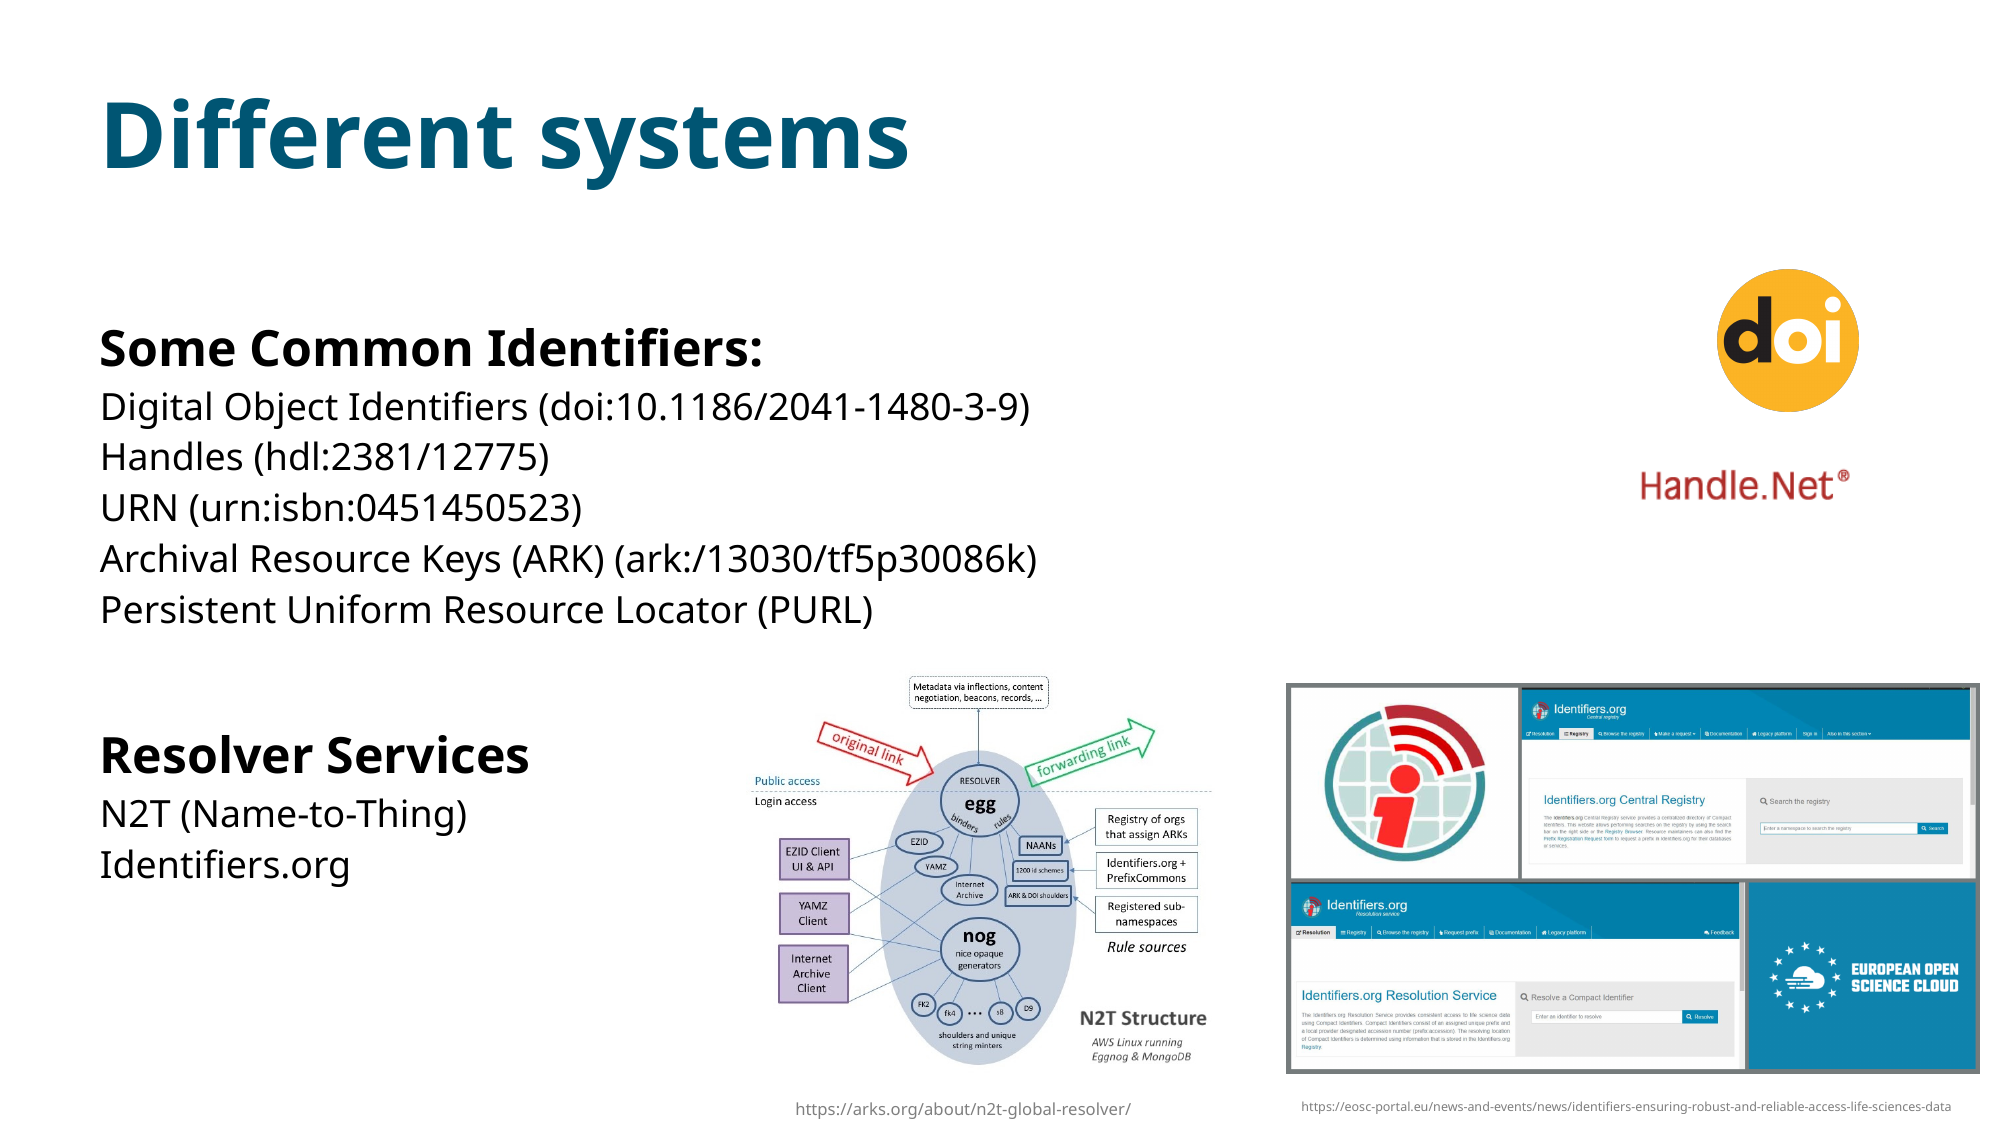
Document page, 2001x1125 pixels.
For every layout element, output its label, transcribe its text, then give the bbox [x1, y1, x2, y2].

picture [1628, 458, 1948, 506]
picture [1286, 683, 1980, 1074]
list Some Common Identifiers: Digital Object Identifiers (doi:10.1186/2041-1480-3-9) Handles (hdl:2381/12775) URN (urn:isbn:0451450523) Archival Resource Keys (ARK) (ark:/13030/tf5p30086k) Persistent Uniform Resource Locator (PURL) Resolver Services N2T (Name-to-Thing) Identifiers.org [99, 254, 1389, 955]
text_box https://eosc-portal.eu/news-and-events/news/identifiers-ensuring-robust-and-reliable-access-life-sciences-data [1286, 1091, 1980, 1125]
picture [746, 657, 1215, 1083]
text_box https://arks.org/about/n2t-global-resolver/ [780, 1091, 1260, 1125]
title Different systems [99, 44, 1900, 233]
picture [1716, 268, 1860, 413]
